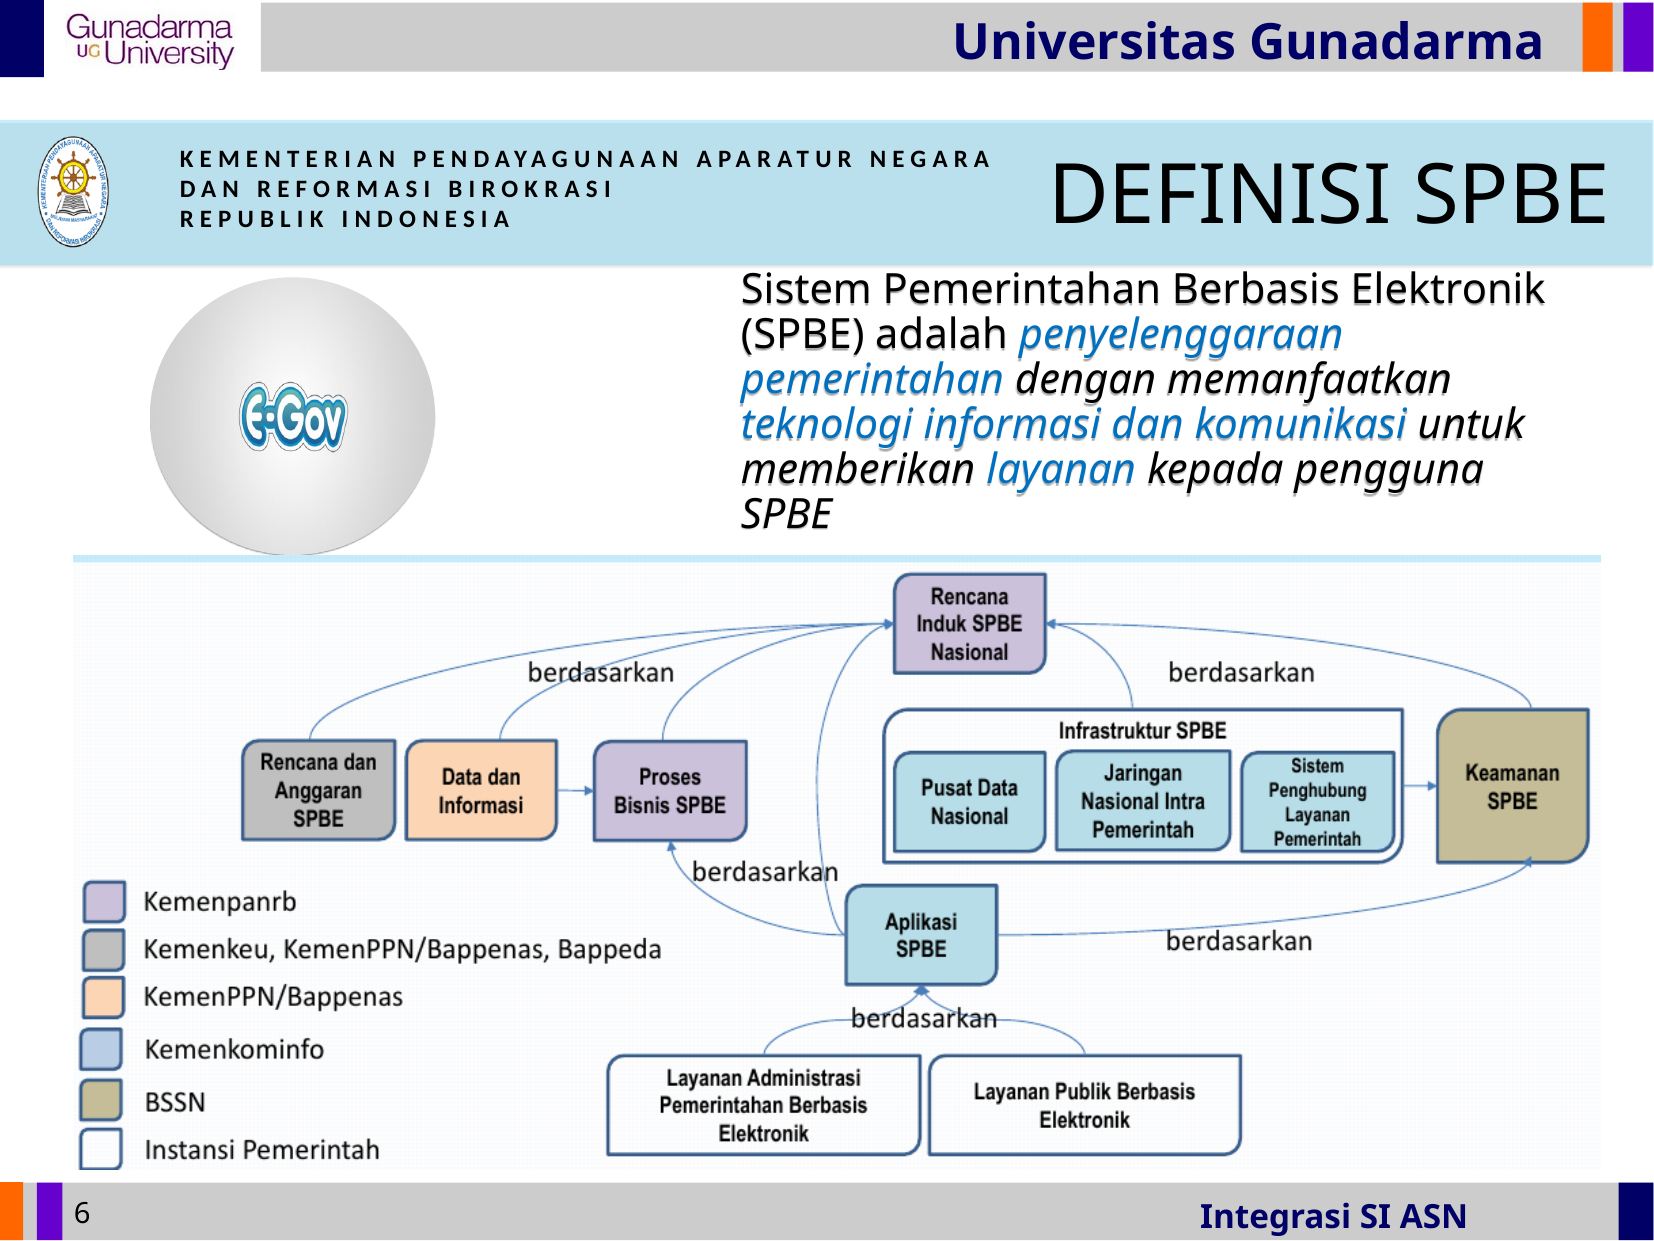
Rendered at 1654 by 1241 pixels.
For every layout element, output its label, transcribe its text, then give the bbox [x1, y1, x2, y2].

text_box [150, 277, 436, 555]
picture [9, 134, 136, 248]
text_box [0, 119, 1654, 266]
text_box Sistem Pemerintahan Berbasis Elektronik (SPBE) adalah penyelenggaraan pemerintahan dengan memanfaatkan teknologi informasi dan komunikasi untuk memberikan layanan kepada pengguna SPBE [453, 404, 1606, 466]
text_box KEMENTERIAN PENDAYAGUNAAN APARATUR NEGARA DAN REFORMASI BIROKRASI REPUBLIK INDONESIA [165, 135, 863, 251]
text_box DEFINISI SPBE [990, 130, 1654, 271]
picture [60, 555, 1602, 1171]
picture [65, 0, 235, 70]
